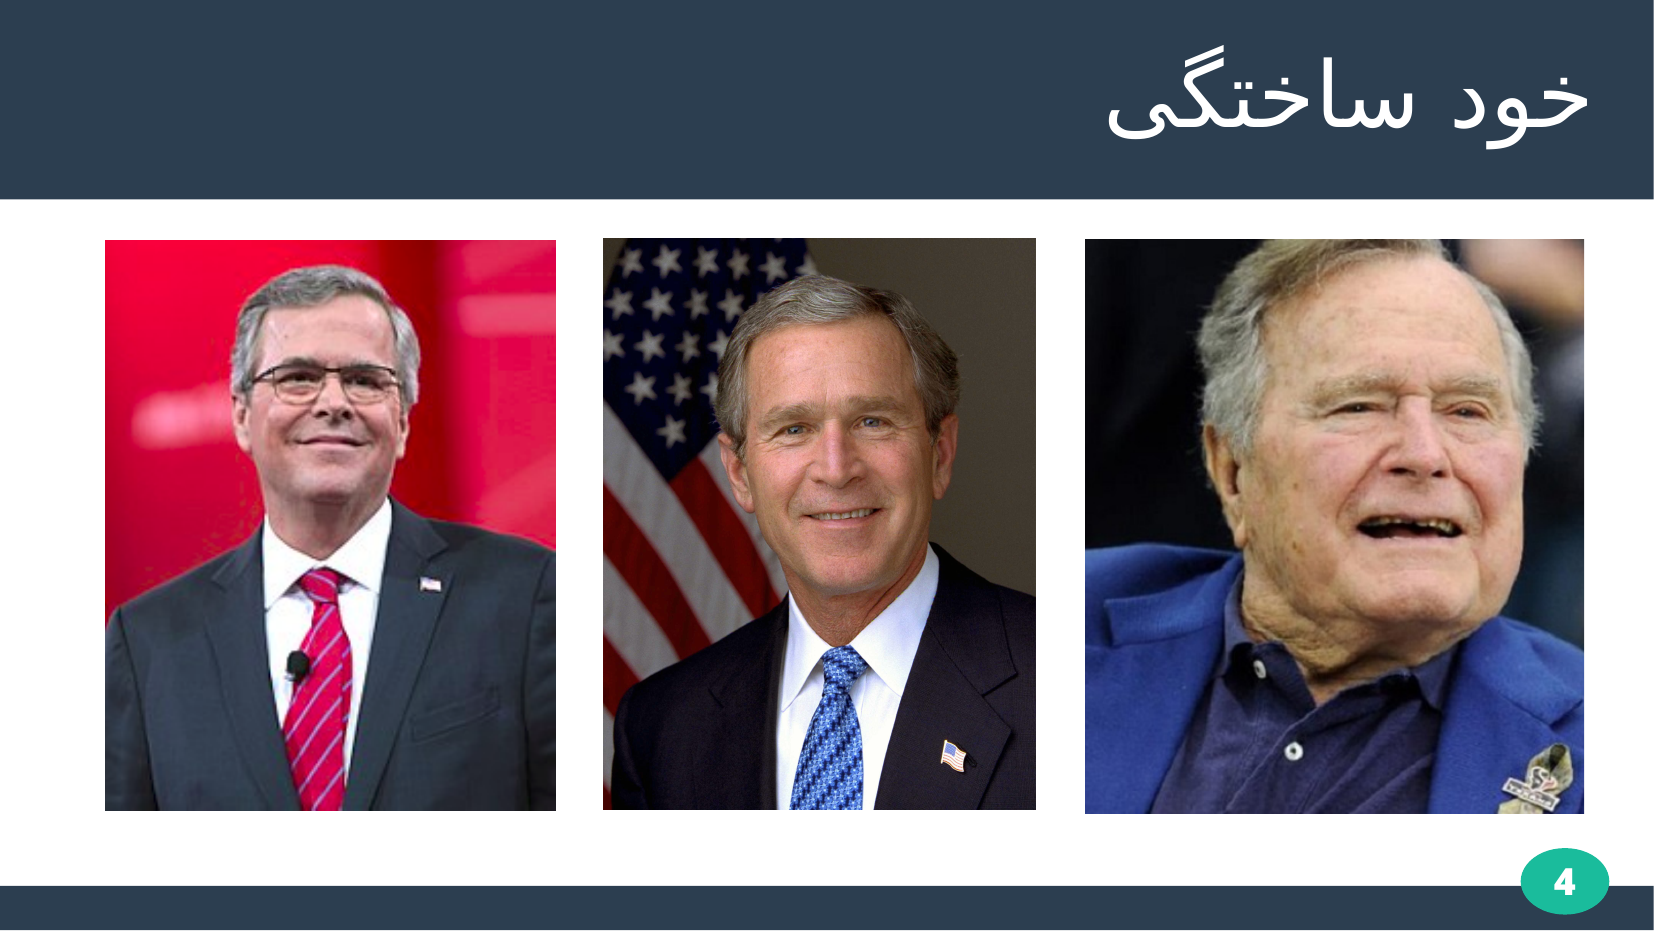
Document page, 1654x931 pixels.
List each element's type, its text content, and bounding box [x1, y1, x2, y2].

picture [105, 240, 556, 811]
picture [603, 238, 1036, 811]
picture [1085, 239, 1585, 814]
title خود ساختگی [59, 37, 1595, 155]
